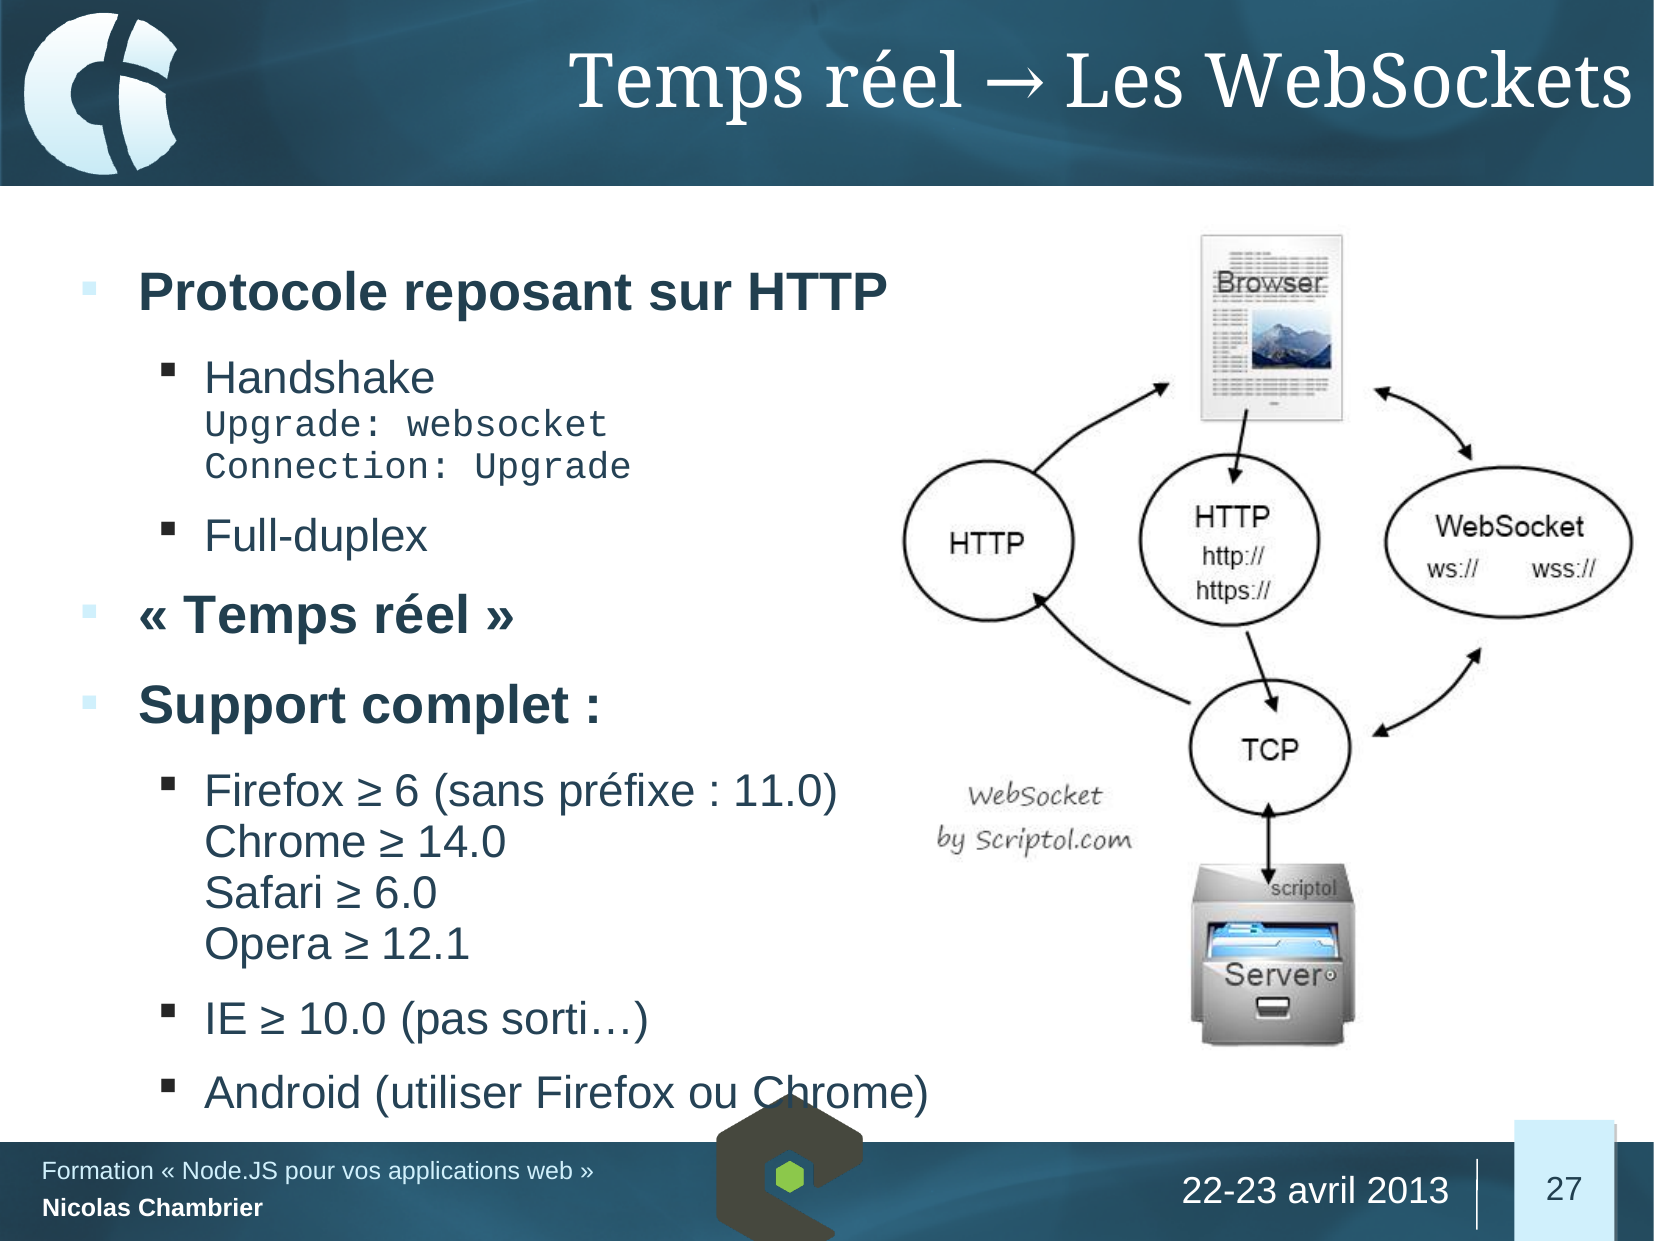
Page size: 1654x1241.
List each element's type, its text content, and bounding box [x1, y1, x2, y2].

title Temps réel → Les WebSockets [226, 32, 1654, 133]
picture [716, 1120, 863, 1241]
picture [888, 224, 1648, 1069]
list Protocole reposant sur HTTP Handshake Upgrade: websocket Connection: Upgrade Full-duplex « Temps réel » Support complet : Firefox ≥ 6 (sans préfixe : 11.0) Chrome ≥ 14.0 Safari ≥ 6.0 Opera ≥ 12.1 IE ≥ 10.0 (pas sorti…) Android (utiliser Firefox ou Chrome) [82, 257, 1570, 1120]
picture [0, 0, 221, 187]
